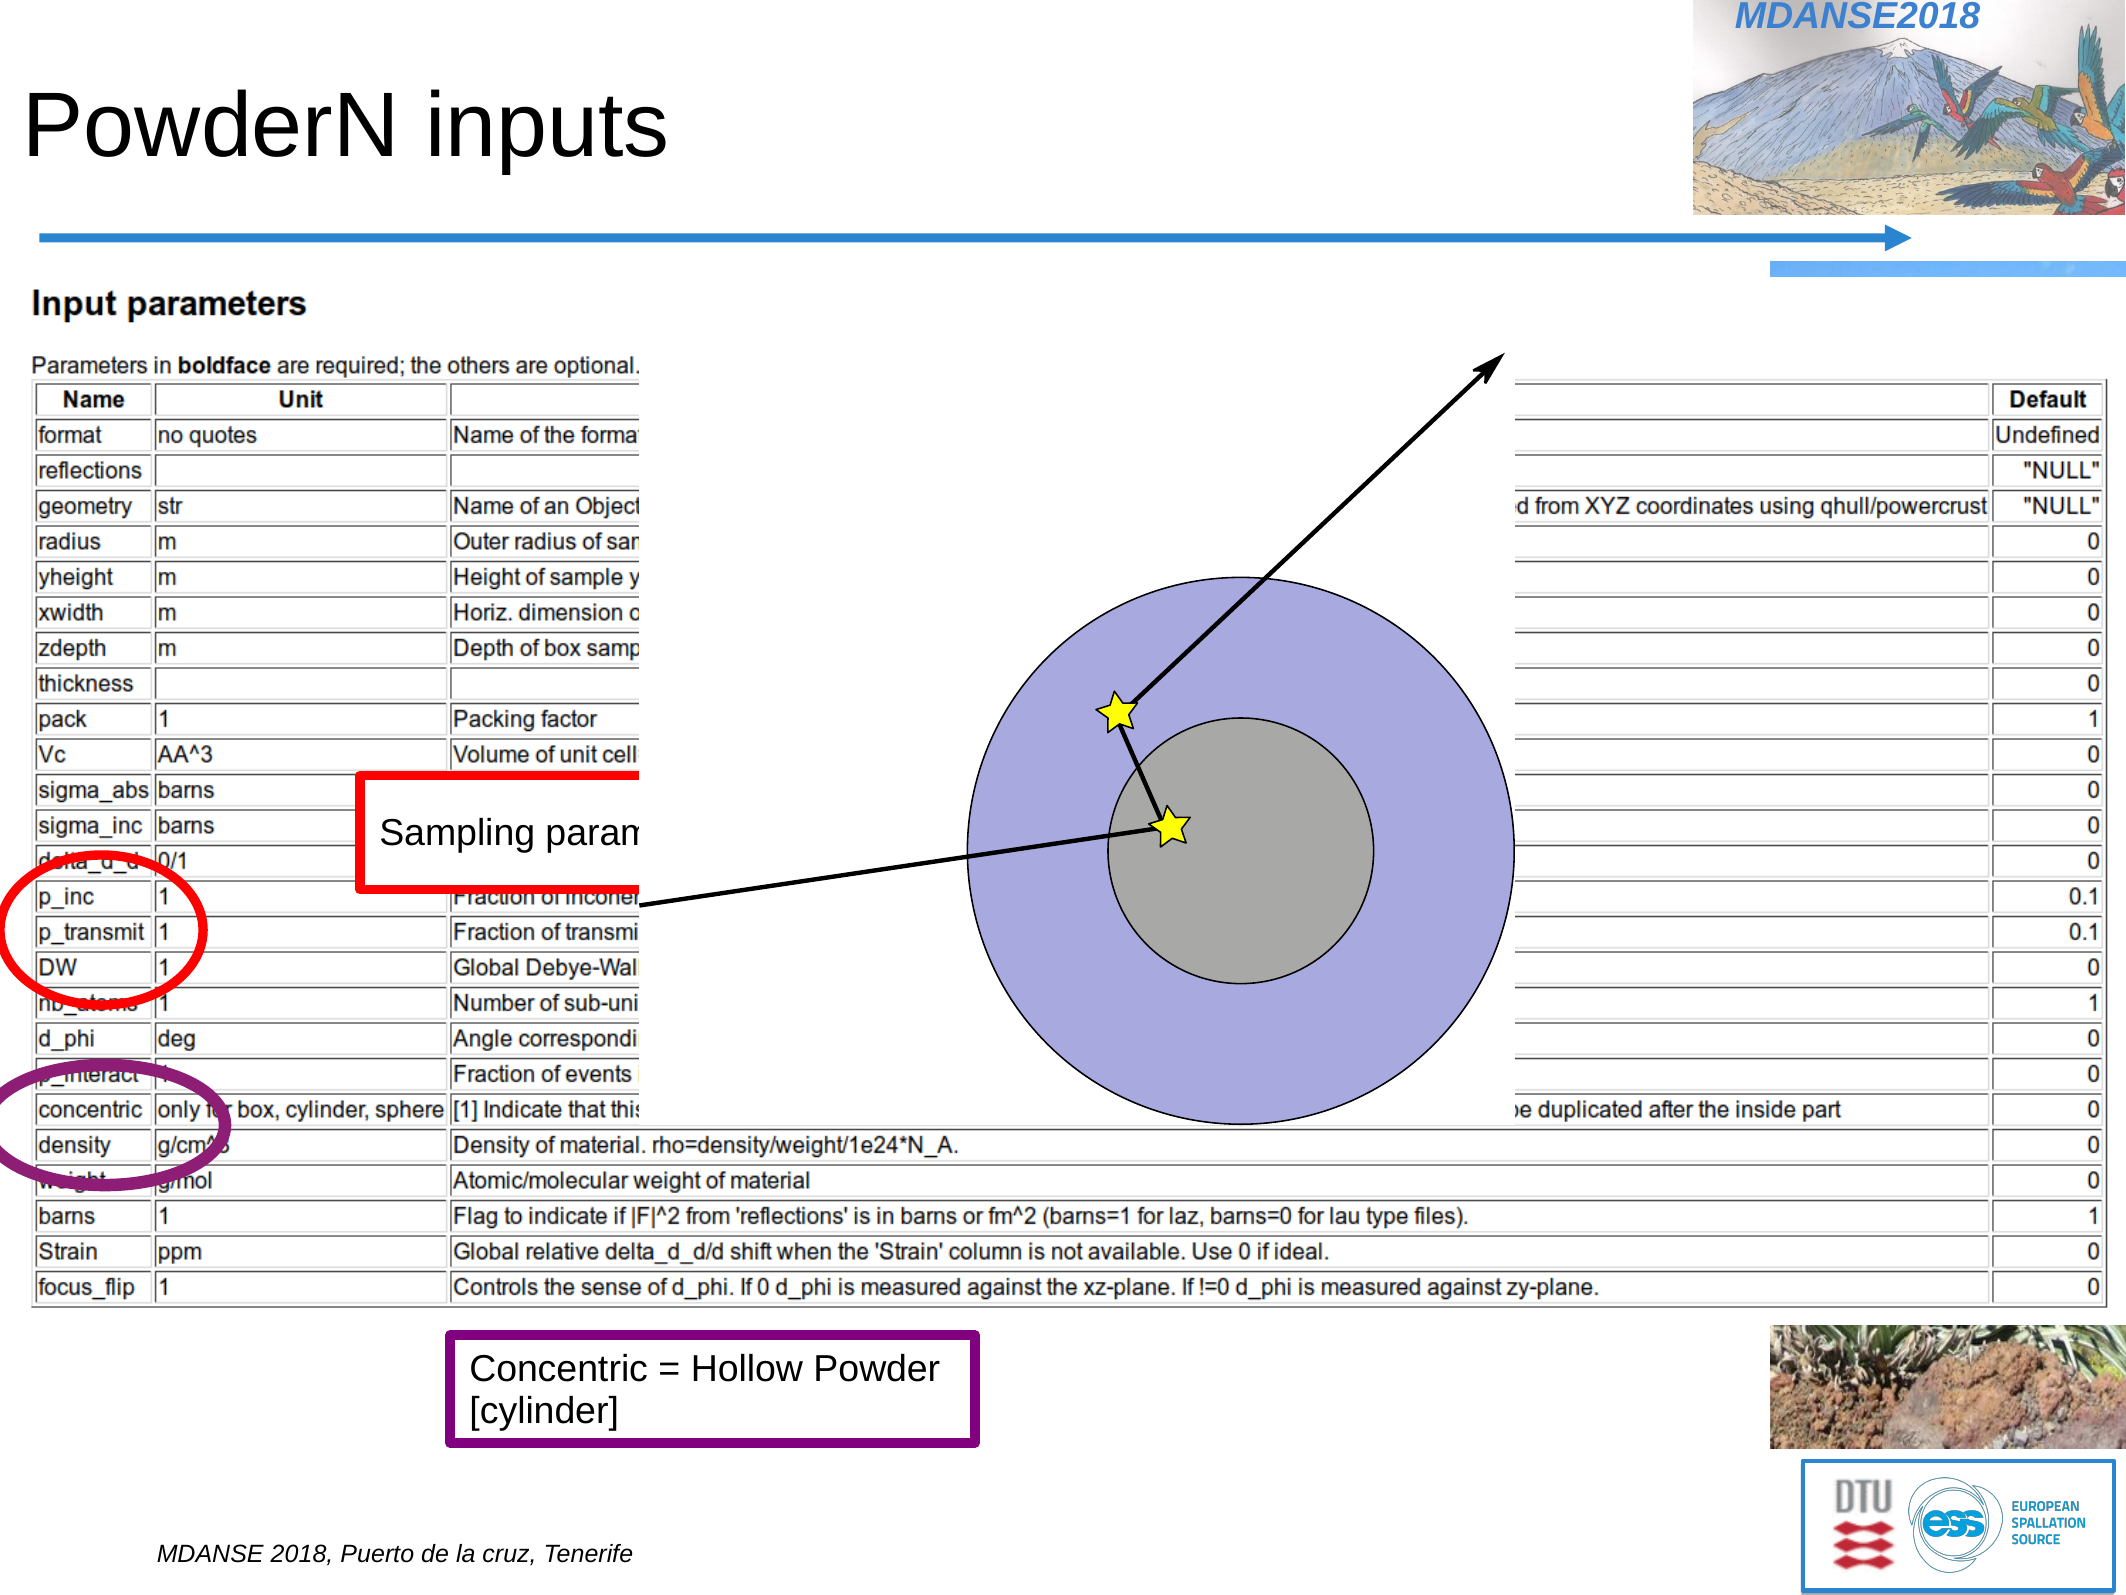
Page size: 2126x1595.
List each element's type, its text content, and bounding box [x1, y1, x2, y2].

picture [1908, 1477, 2085, 1573]
text_box Concentric = Hollow Powder [cylinder] [450, 1335, 976, 1444]
picture [1832, 1477, 1897, 1573]
picture [6, 1072, 218, 1178]
title PowderN inputs [22, 40, 1938, 209]
text_box Sampling parameters [360, 775, 638, 890]
picture [6, 860, 198, 1000]
picture [6, 261, 2126, 1449]
picture [1693, 0, 2125, 215]
